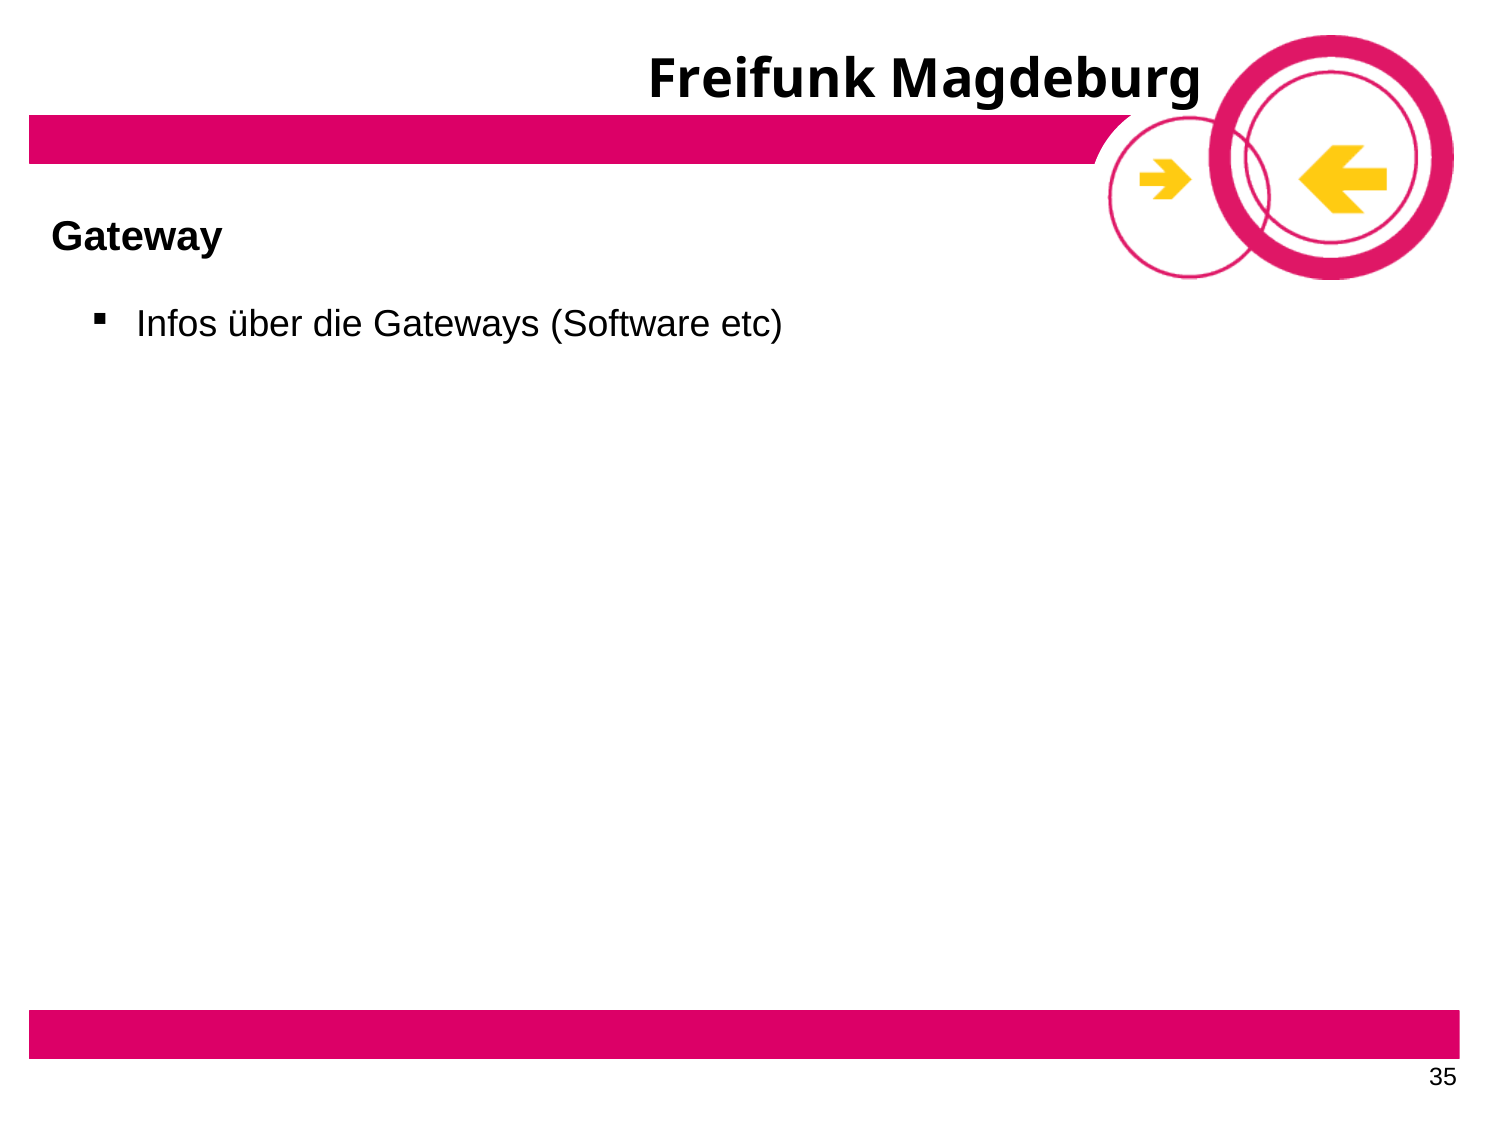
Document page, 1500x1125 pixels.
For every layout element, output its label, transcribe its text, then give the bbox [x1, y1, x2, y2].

text_box Gateway [51, 209, 1044, 289]
picture [1107, 35, 1454, 280]
text_box Infos über die Gateways (Software etc) [61, 299, 1438, 997]
